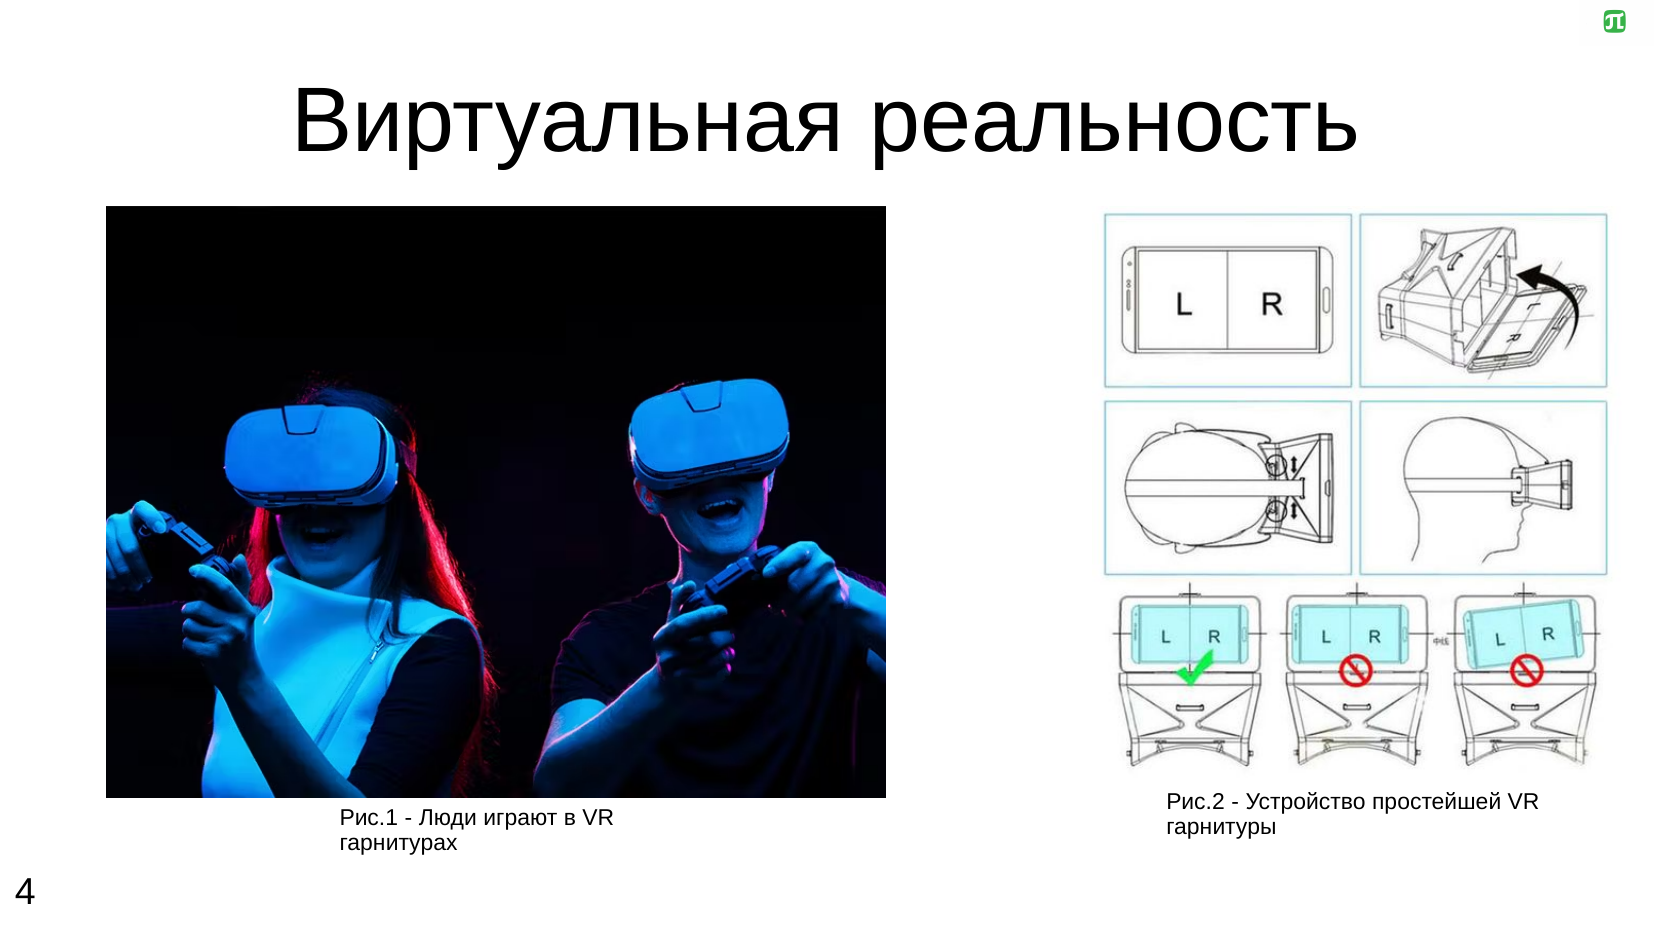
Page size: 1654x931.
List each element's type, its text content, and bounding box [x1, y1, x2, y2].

text_box Рис.2 - Устройство простейшей VR гарнитуры [1151, 781, 1595, 847]
text_box Рис.1 - Люди играют в VR гарнитурах [324, 797, 680, 864]
text_box [0, 863, 562, 931]
picture [106, 206, 886, 798]
picture [1579, 0, 1654, 46]
picture [1092, 206, 1625, 782]
title Виртуальная реальность [82, 37, 1571, 193]
